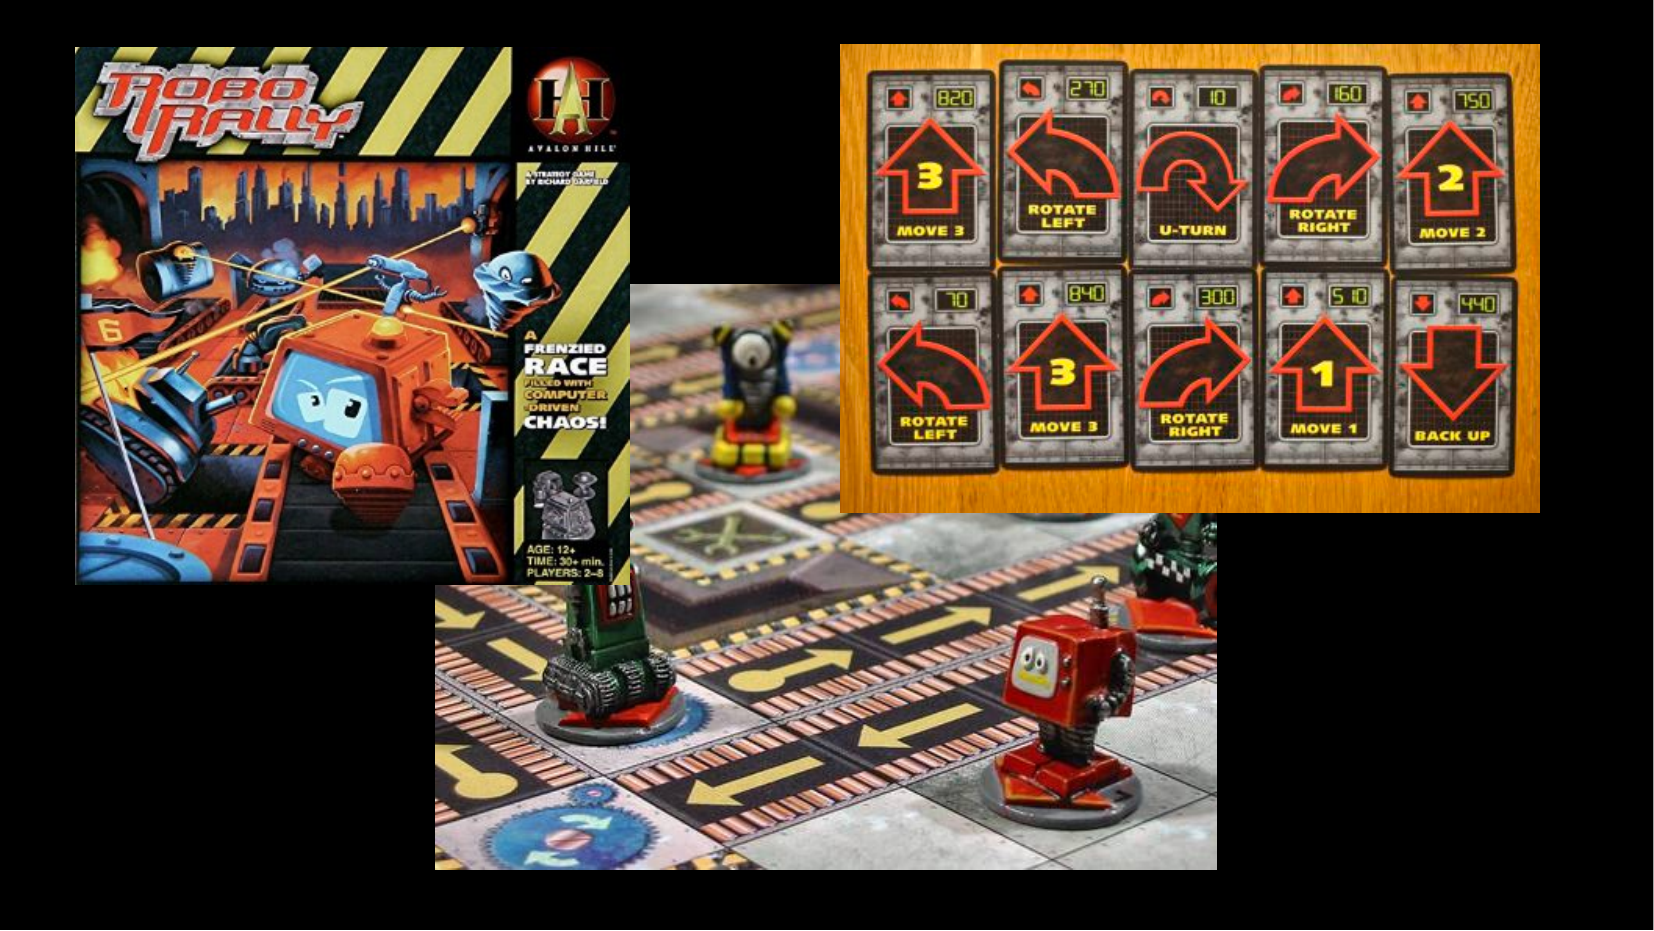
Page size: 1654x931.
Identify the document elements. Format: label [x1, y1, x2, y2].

picture [75, 44, 1540, 871]
